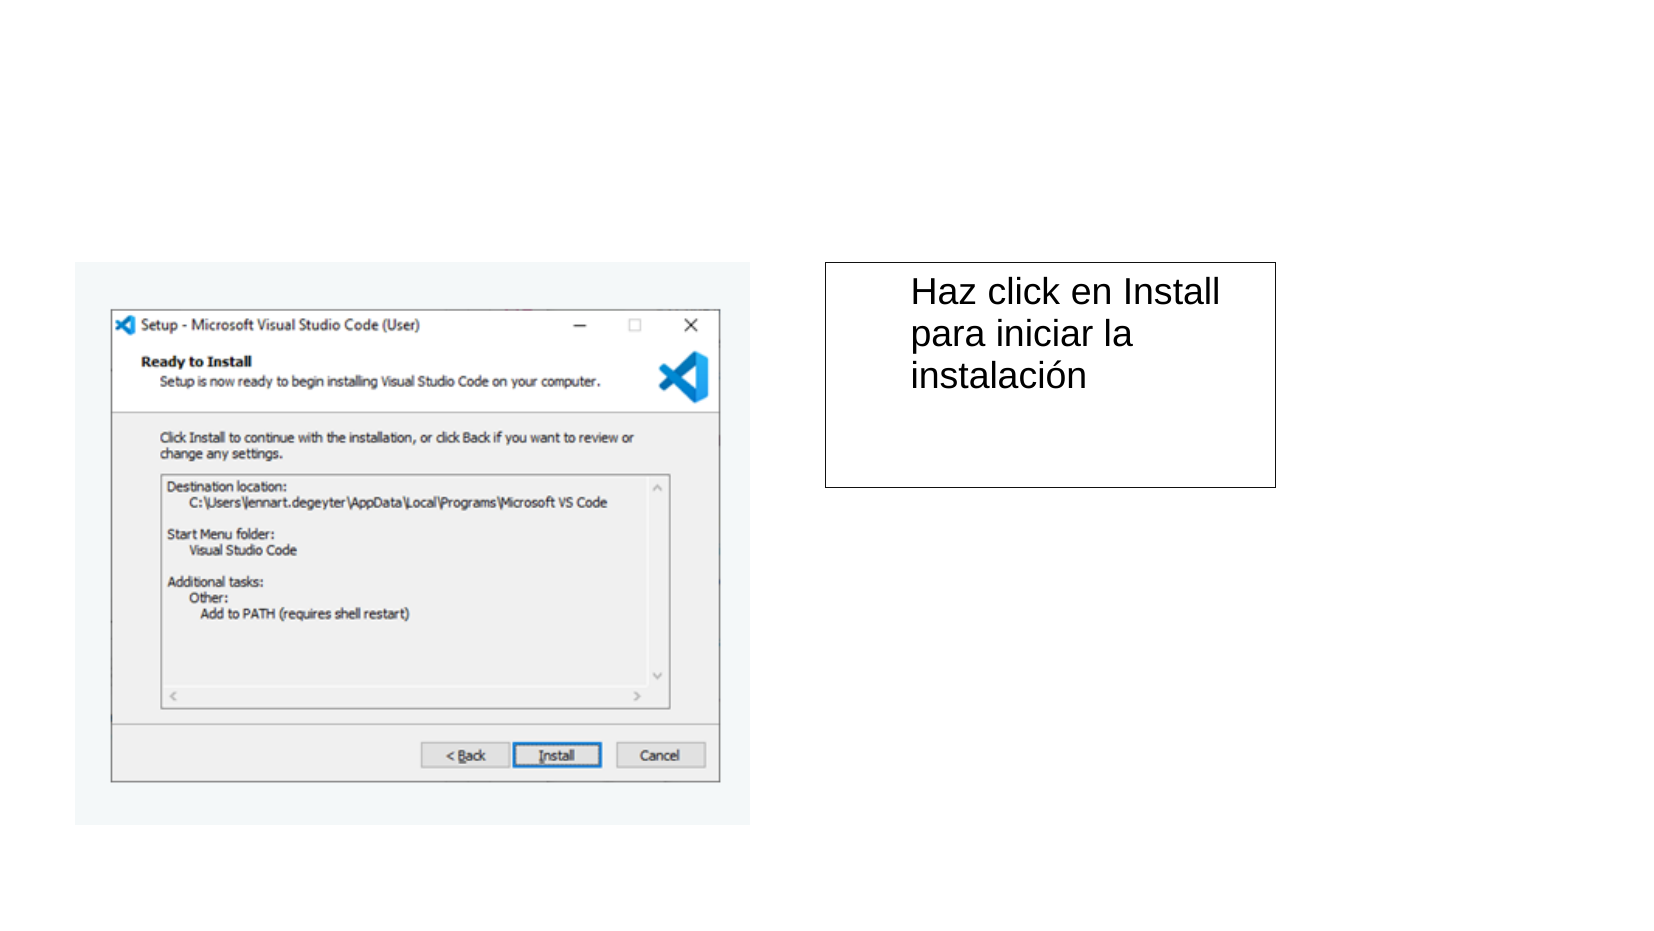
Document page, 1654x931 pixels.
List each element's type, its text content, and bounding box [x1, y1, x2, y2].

picture [75, 262, 750, 825]
text_box Haz click en Install para iniciar la instalación [825, 262, 1276, 488]
